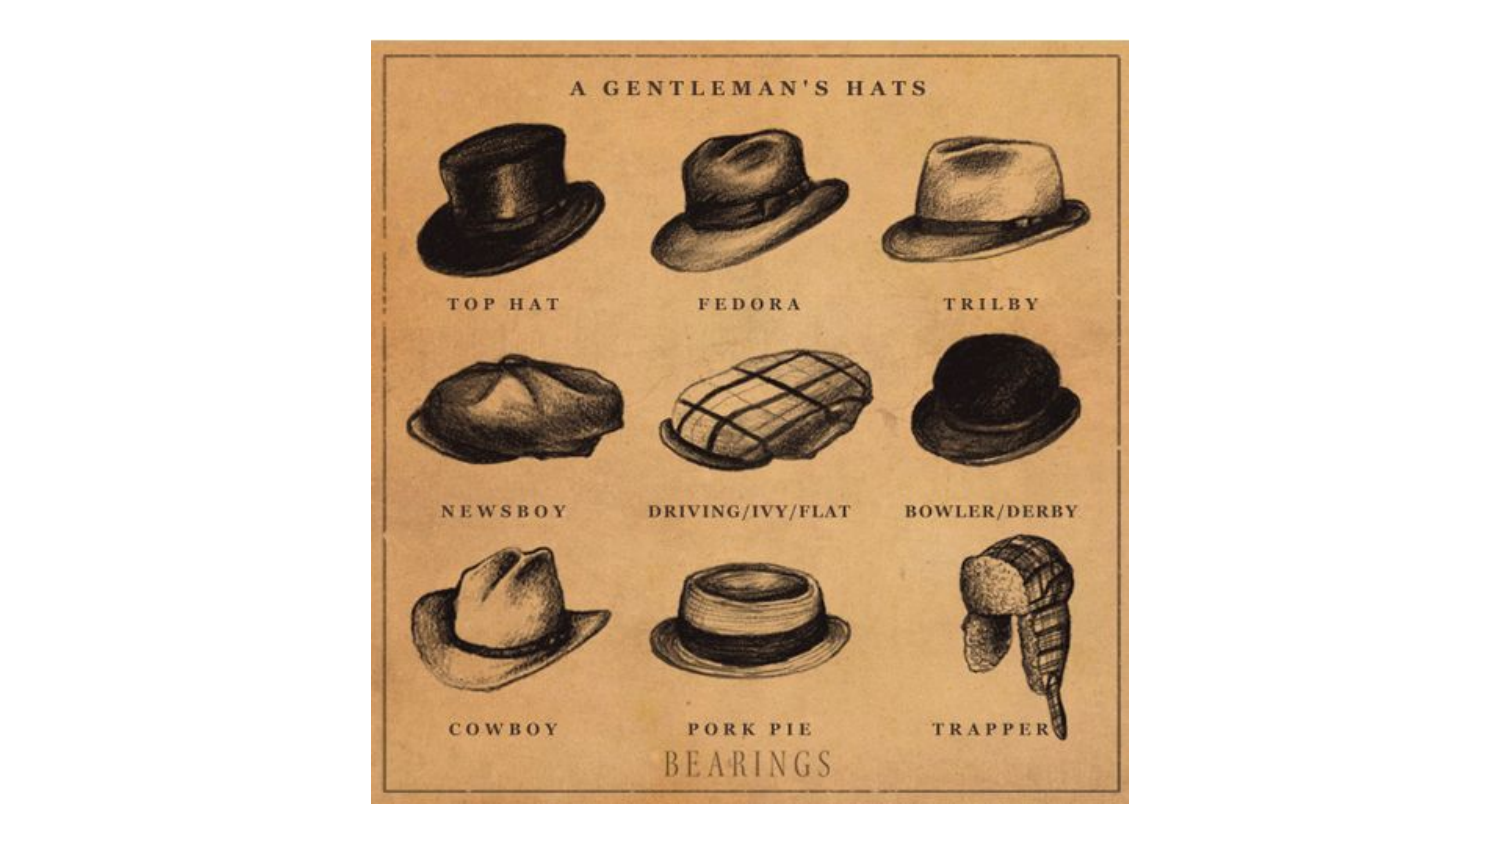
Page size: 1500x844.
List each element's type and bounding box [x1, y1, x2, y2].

picture [371, 39, 1129, 804]
